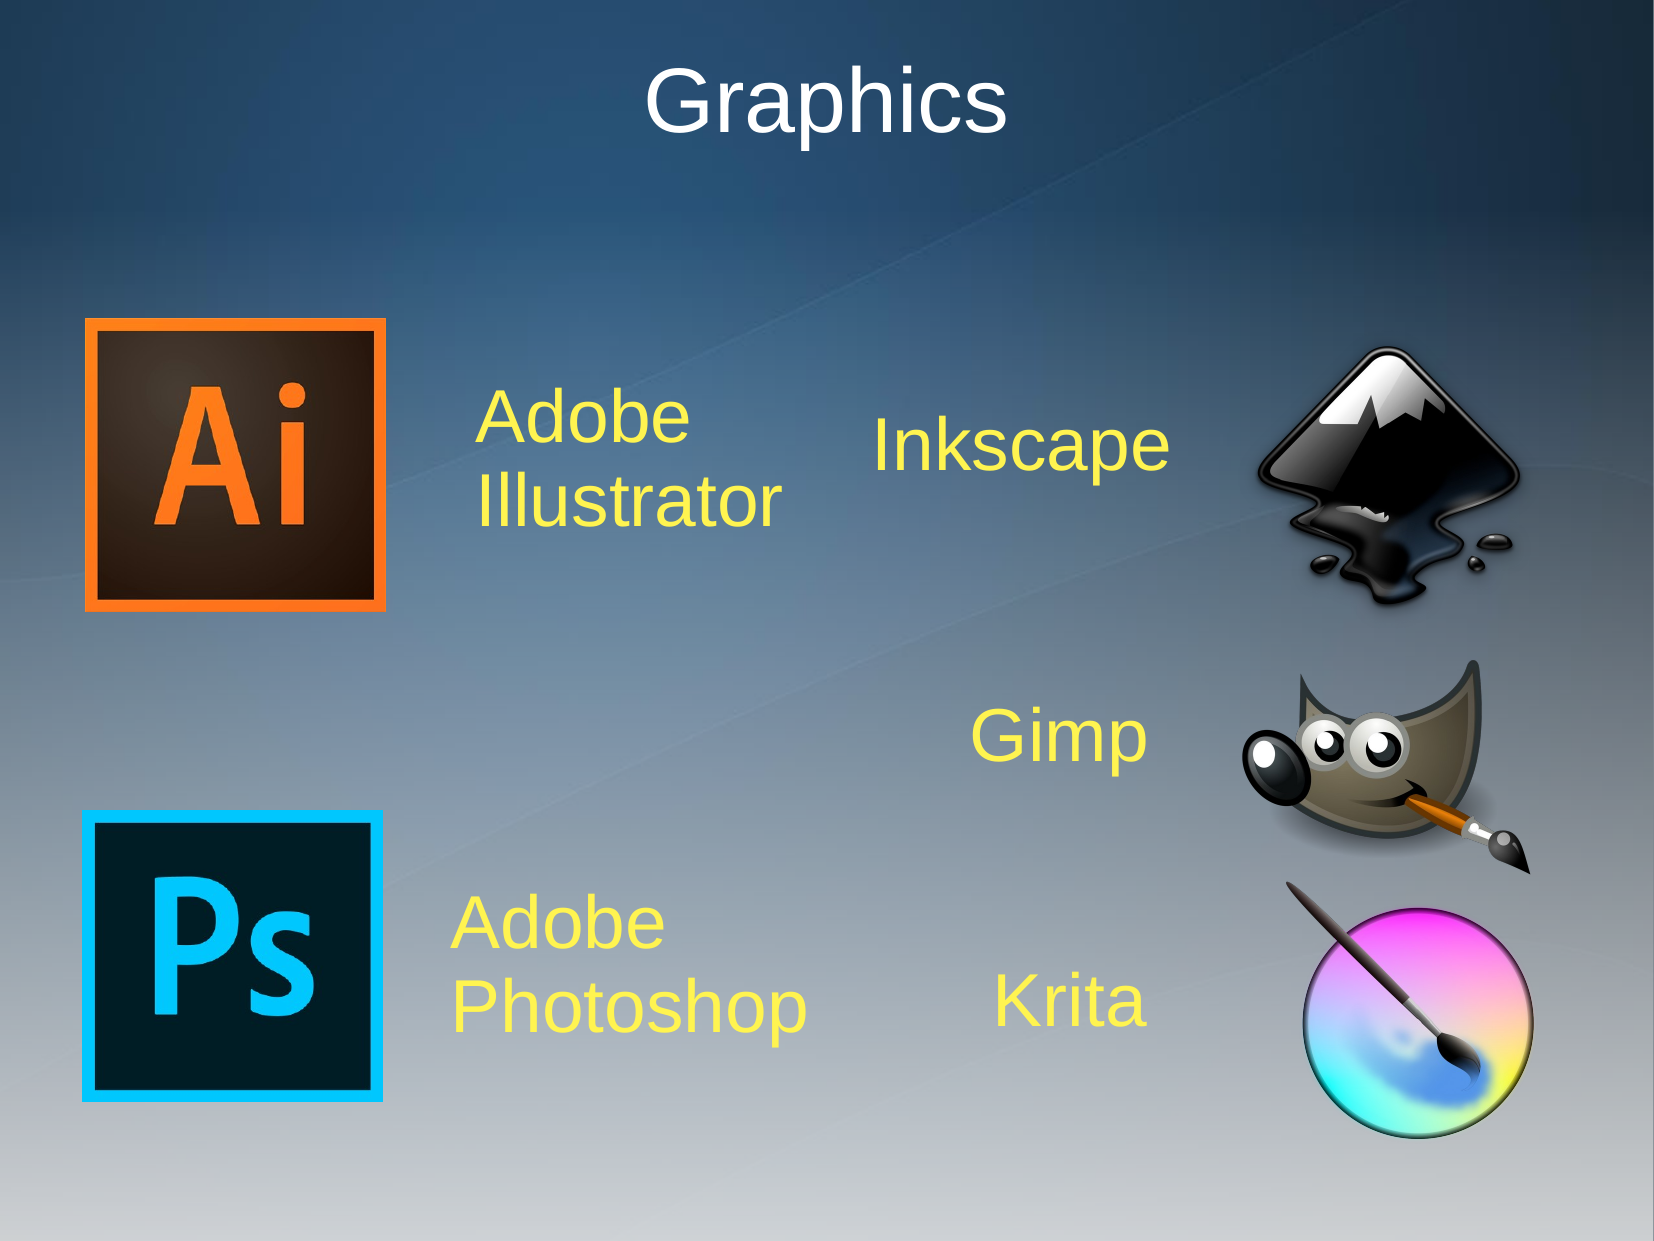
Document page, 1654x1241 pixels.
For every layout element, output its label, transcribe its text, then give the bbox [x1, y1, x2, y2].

title Graphics [82, 49, 1571, 257]
text_box Adobe Illustrator [460, 367, 840, 561]
text_box Inkscape [835, 394, 1187, 514]
picture [95, 823, 371, 1088]
picture [85, 318, 386, 612]
text_box Gimp [918, 685, 1164, 831]
picture [0, 0, 1654, 205]
picture [1238, 329, 1568, 1173]
text_box Adobe Photoshop [435, 873, 844, 1141]
text_box [0, 205, 1654, 1241]
text_box Krita [916, 951, 1162, 1097]
